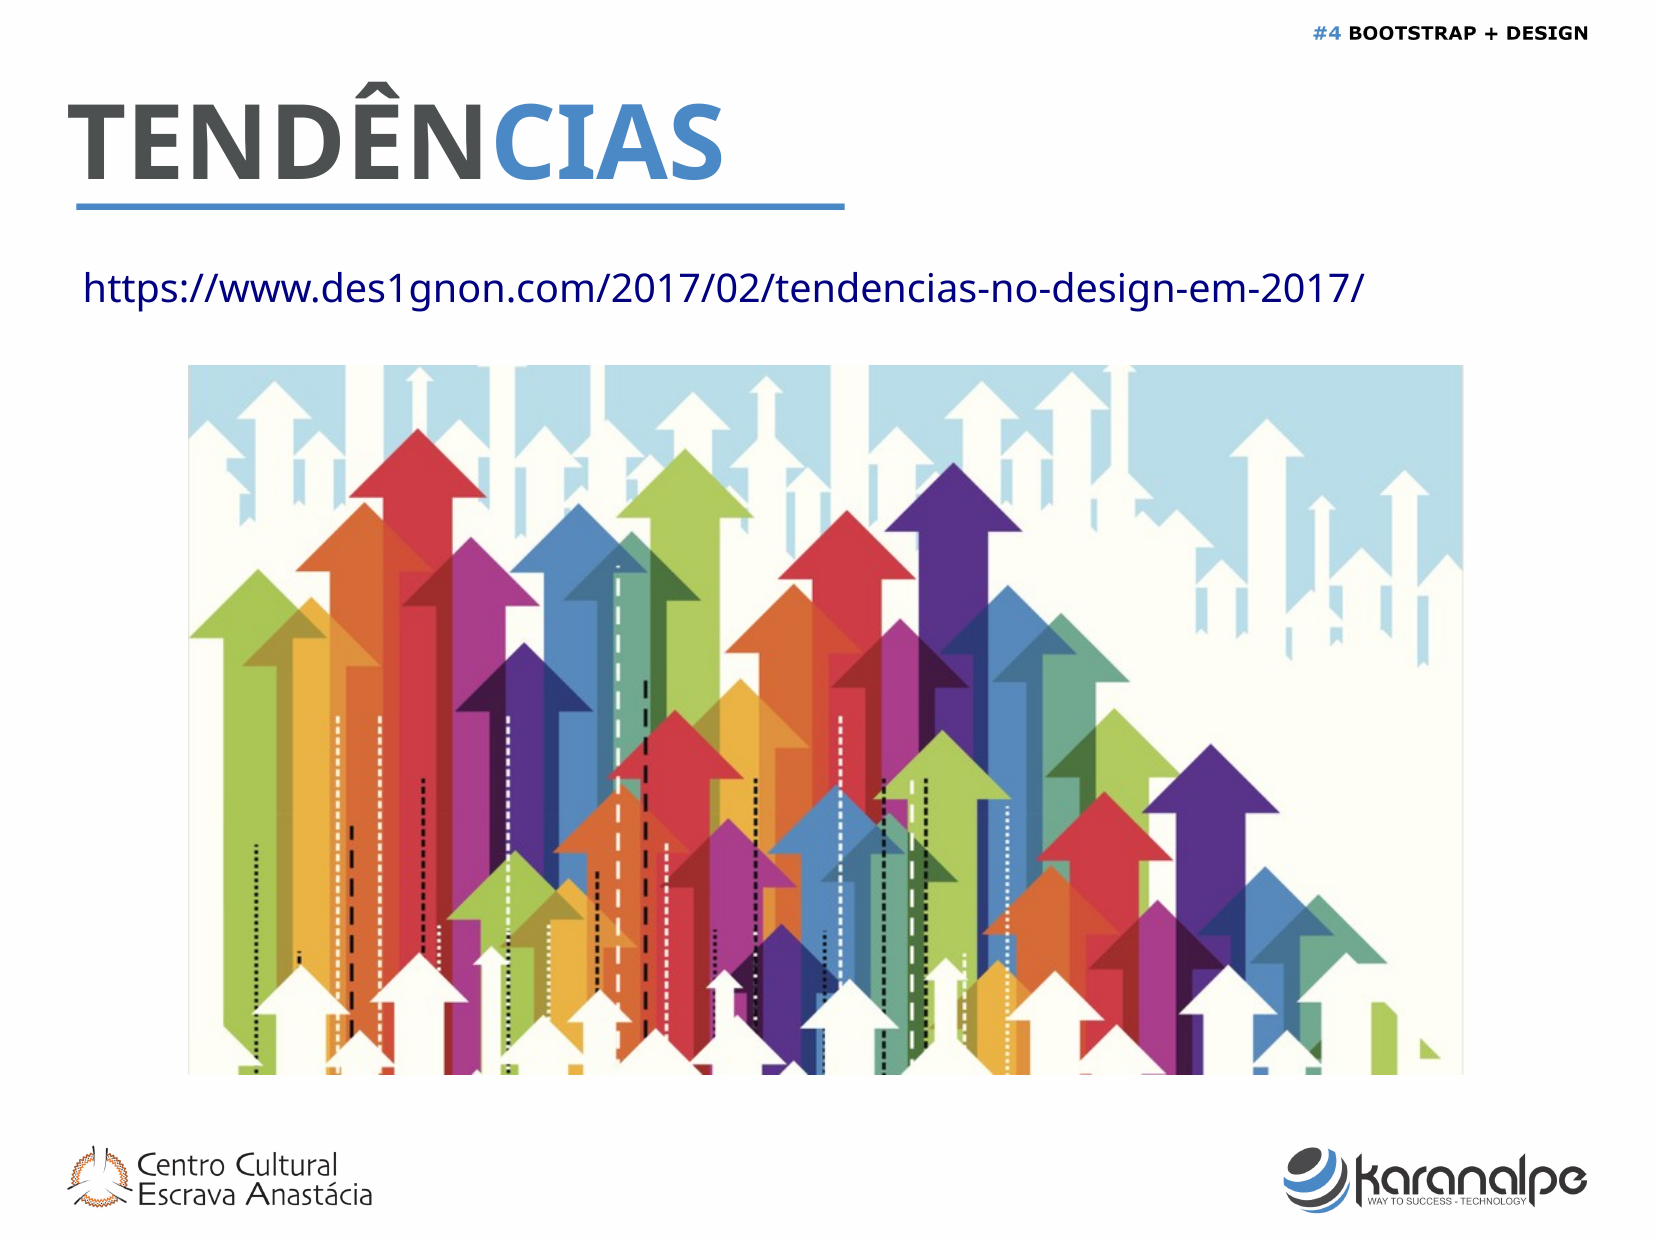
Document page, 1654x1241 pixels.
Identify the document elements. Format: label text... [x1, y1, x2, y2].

picture [0, 0, 1654, 1241]
list https://www.des1gnon.com/2017/02/tendencias-no-design-em-2017/ [82, 260, 1583, 467]
title TENDÊNCIAS [66, 35, 1555, 243]
